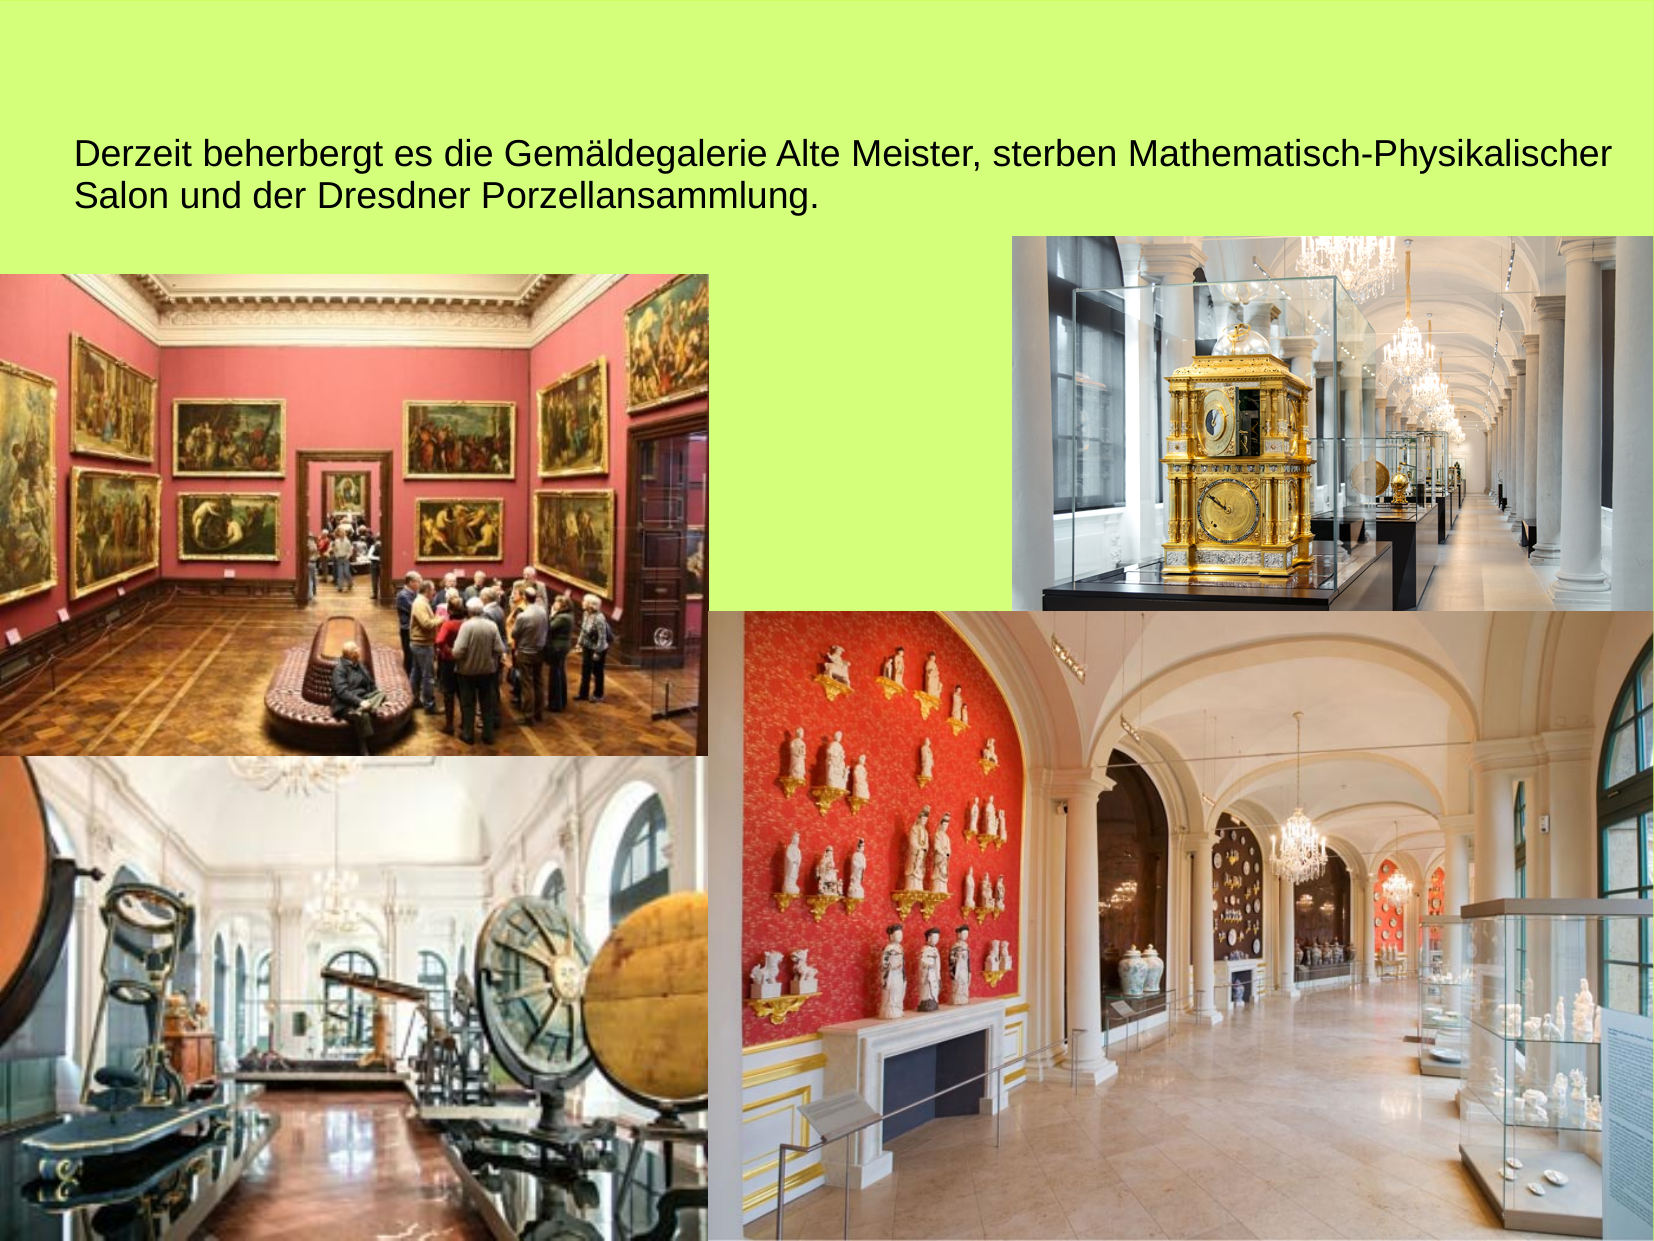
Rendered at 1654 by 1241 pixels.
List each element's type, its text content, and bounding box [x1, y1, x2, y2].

text_box [0, 0, 1654, 611]
picture [0, 236, 1654, 1241]
text_box Derzeit beherbergt es die Gemäldegalerie Alte Meister, sterben Mathematisch-Physikalischer Salon und der Dresdner Porzellansammlung. [59, 125, 1654, 225]
